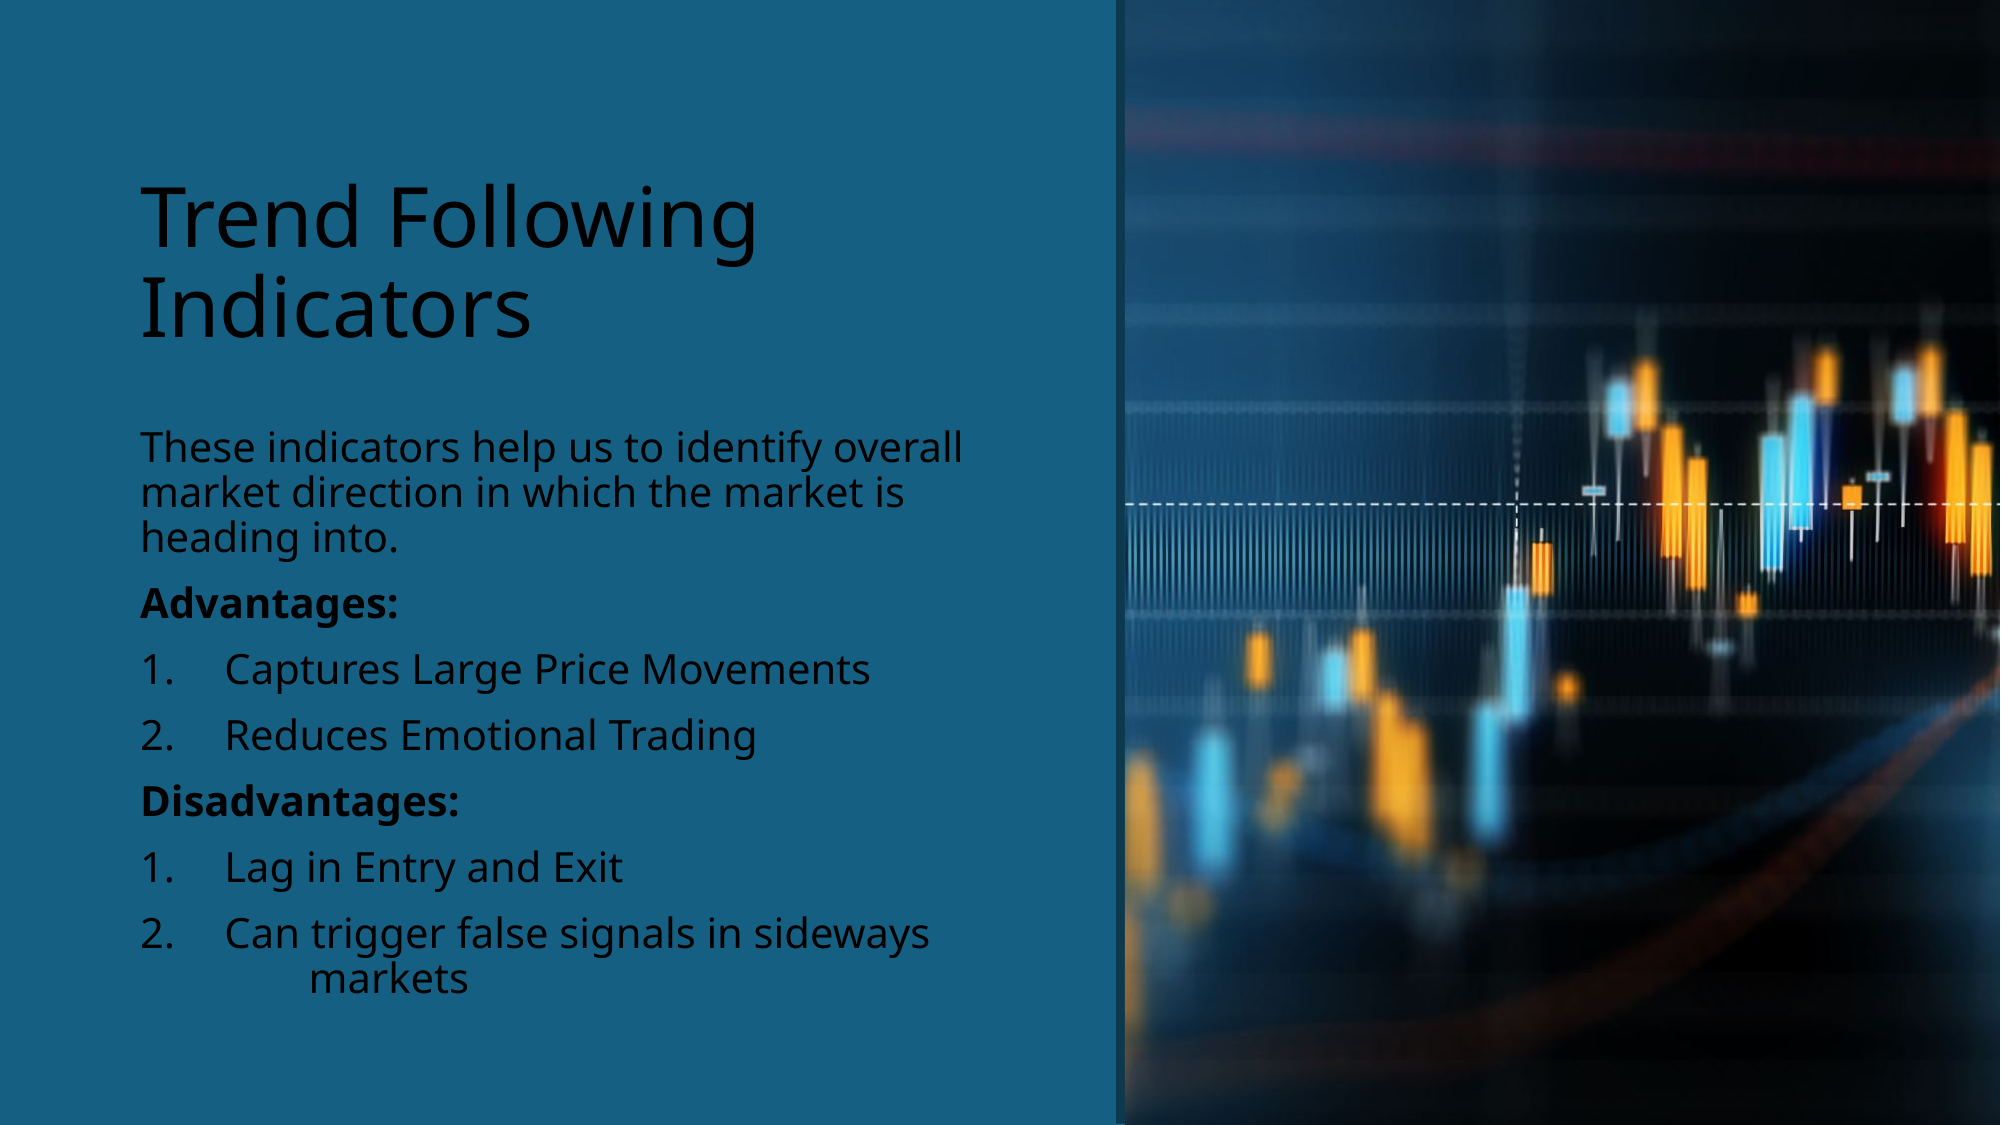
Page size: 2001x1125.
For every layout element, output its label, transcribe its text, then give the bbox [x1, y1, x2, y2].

picture [1124, 0, 2000, 1125]
title Trend Following Indicators [124, 125, 1000, 405]
text_box [0, 0, 1124, 1125]
list These indicators help us to identify overall market direction in which the market is heading into. Advantages: Captures Large Price Movements Reduces Emotional Trading Disadvantages: Lag in Entry and Exit Can trigger false signals in sideways markets [124, 405, 1000, 1024]
